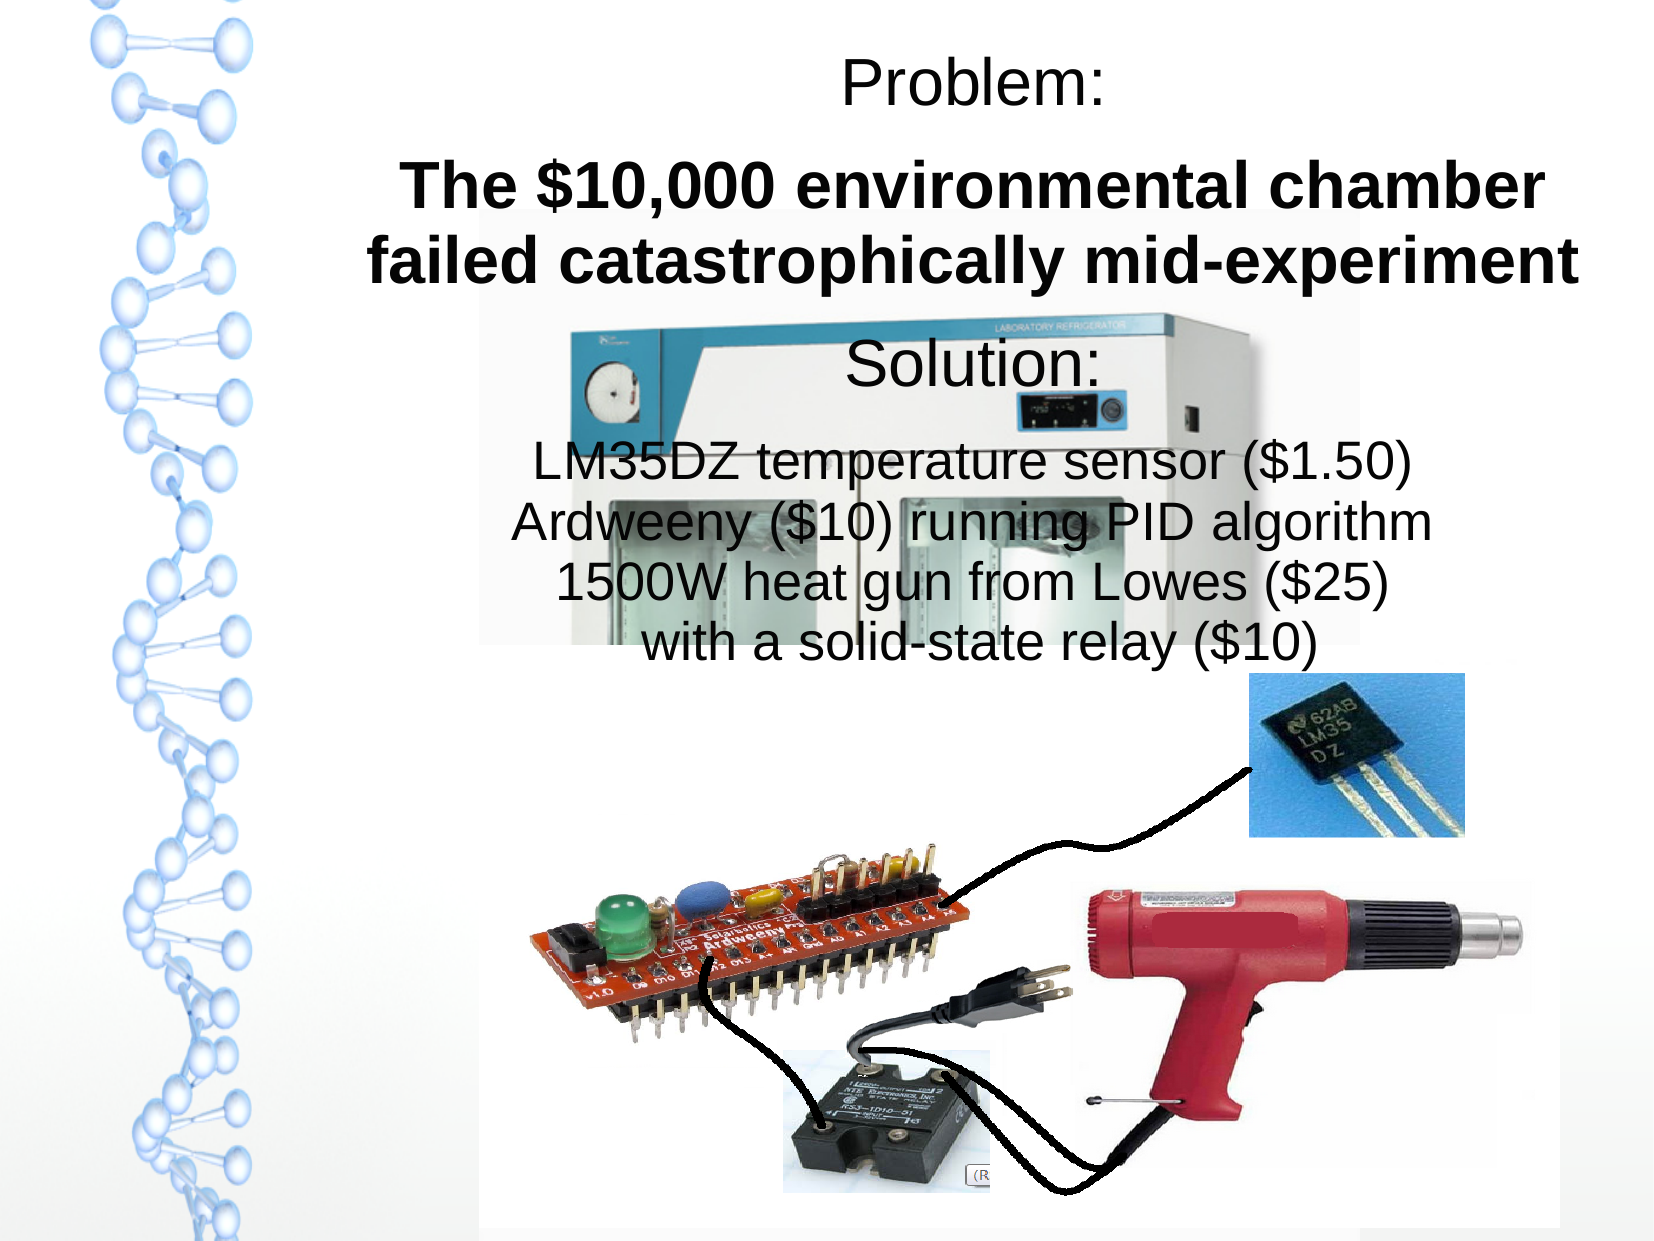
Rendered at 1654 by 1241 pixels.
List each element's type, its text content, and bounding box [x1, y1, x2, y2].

text_box Problem: The $10,000 environmental chamber failed catastrophically mid-experiment Solution: LM35DZ temperature sensor ($1.50) Ardweeny ($10) running PID algorithm 1500W heat gun from Lowes ($25) with a solid-state relay ($10) [309, 28, 1638, 690]
picture [0, 0, 1654, 1241]
